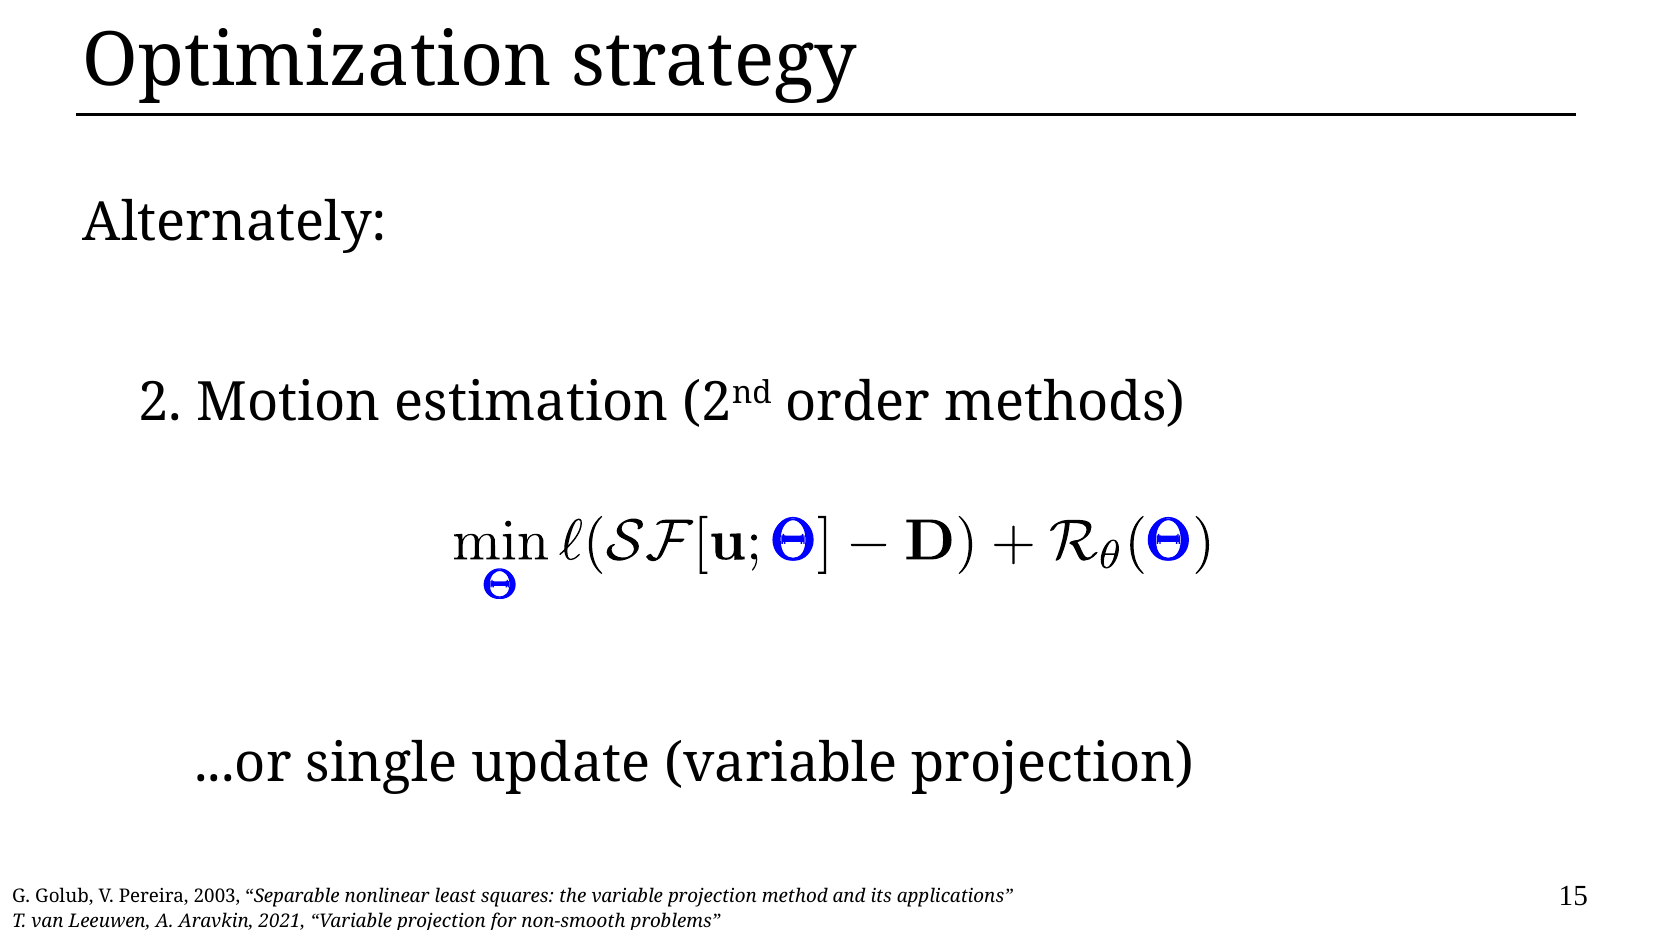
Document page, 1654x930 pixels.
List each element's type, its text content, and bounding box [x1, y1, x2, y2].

picture [450, 513, 1212, 602]
text_box G. Golub, V. Pereira, 2003, “Separable nonlinear least squares: the variable projection method and its applications” T. van Leeuwen, A. Aravkin, 2021, “Variable projection for non-smooth problems” [0, 874, 1393, 930]
title Optimization strategy [82, 7, 1571, 105]
list Alternately: 2. Motion estimation (2nd order methods) ...or single update (variable projection) [82, 182, 1571, 813]
